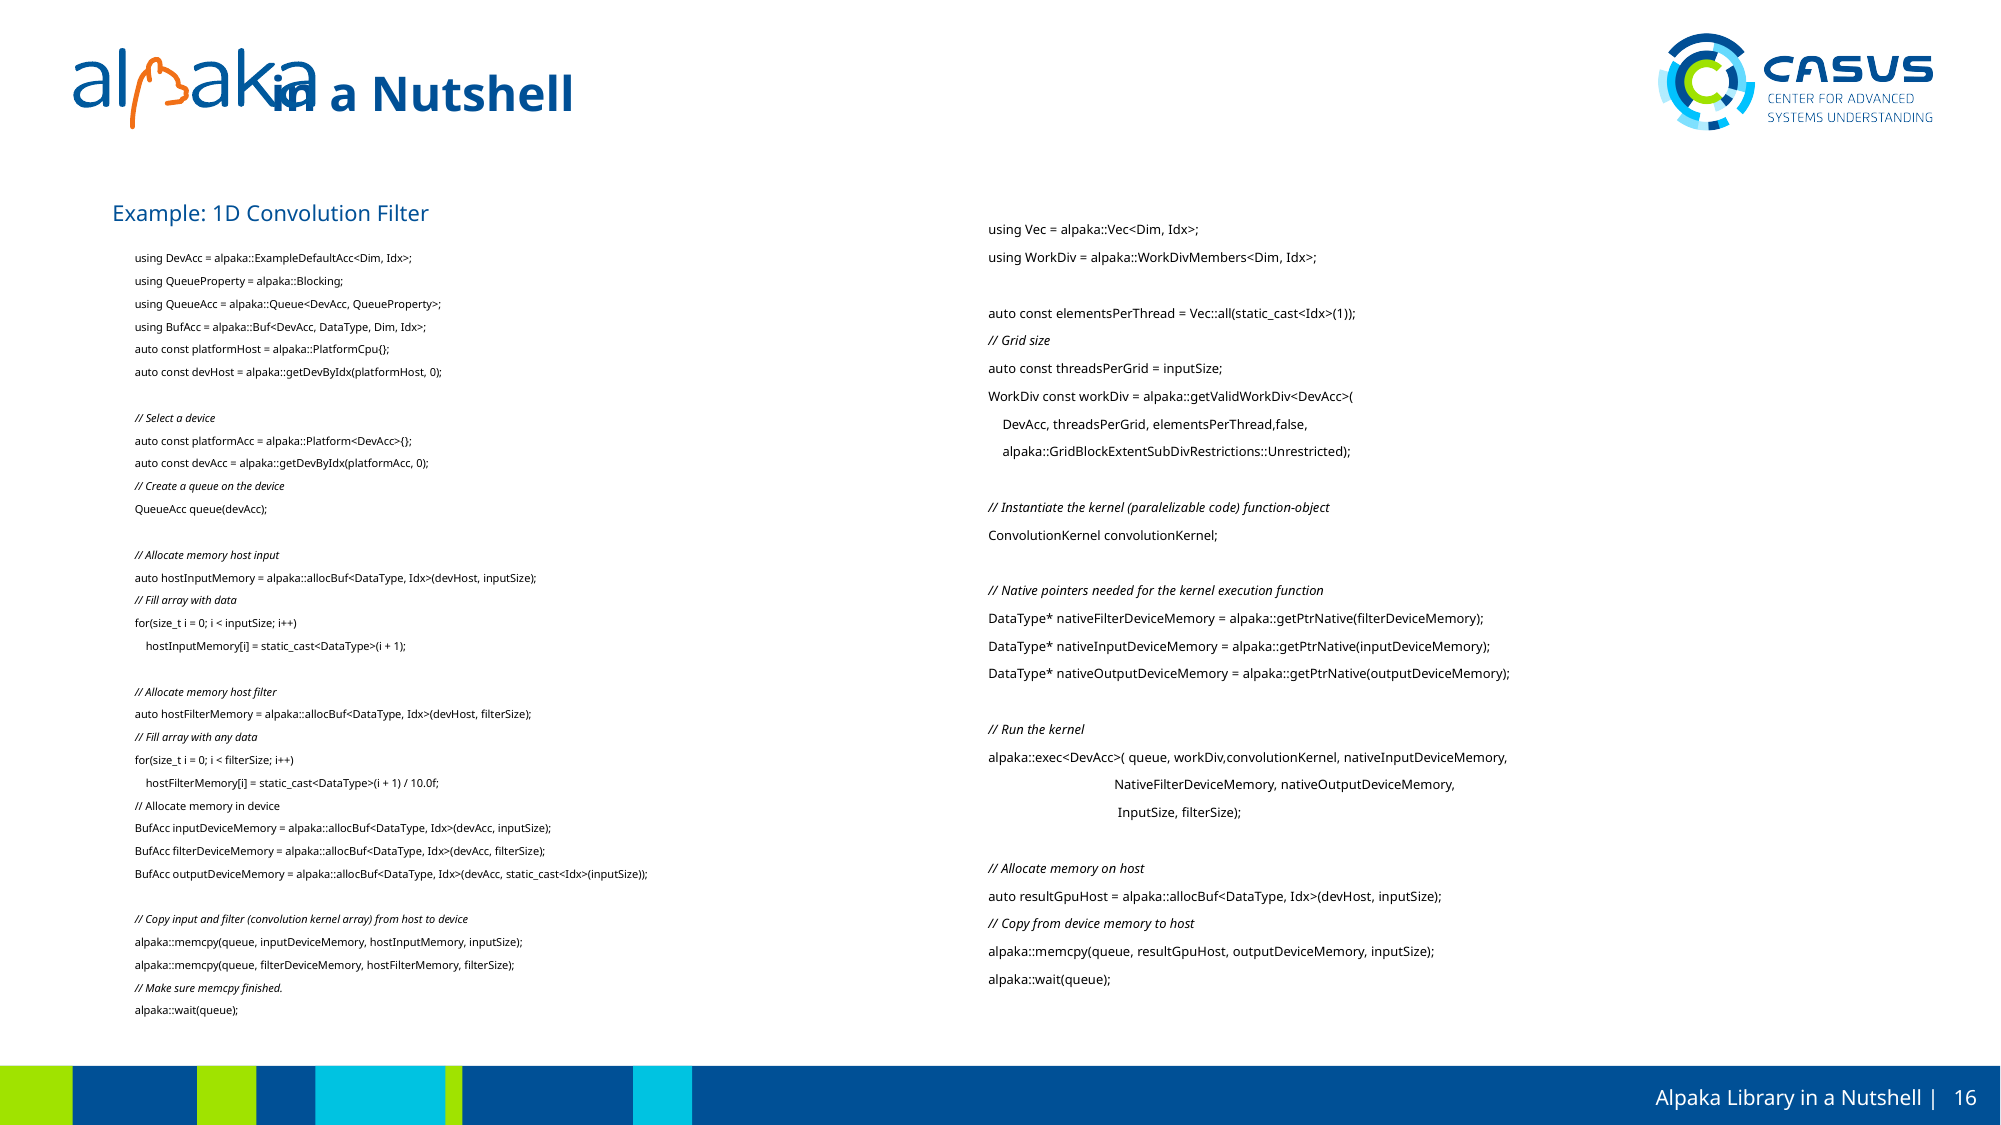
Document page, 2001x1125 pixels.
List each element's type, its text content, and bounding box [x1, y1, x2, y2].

picture [1658, 33, 1933, 131]
list Example: 1D Convolution Filter using DevAcc = alpaka::ExampleDefaultAcc<Dim, Idx>; using QueueProperty = alpaka::Blocking; using QueueAcc = alpaka::Queue<DevAcc, QueueProperty>; using BufAcc = alpaka::Buf<DevAcc, DataType, Dim, Idx>; auto const platformHost = alpaka::PlatformCpu{}; auto const devHost = alpaka::getDevByIdx(platformHost, 0); // Select a device auto const platformAcc = alpaka::Platform<DevAcc>{}; auto const devAcc = alpaka::getDevByIdx(platformAcc, 0); // Create a queue on the device QueueAcc queue(devAcc); // Allocate memory host input auto hostInputMemory = alpaka::allocBuf<DataType, Idx>(devHost, inputSize); // Fill array with data for(size_t i = 0; i < inputSize; i++) hostInputMemory[i] = static_cast<DataType>(i + 1); // Allocate memory host filter auto hostFilterMemory = alpaka::allocBuf<DataType, Idx>(devHost, filterSize); // Fill array with any data for(size_t i = 0; i < filterSize; i++) hostFilterMemory[i] = static_cast<DataType>(i + 1) / 10.0f; // Allocate memory in device BufAcc inputDeviceMemory = alpaka::allocBuf<DataType, Idx>(devAcc, inputSize); BufAcc filterDeviceMemory = alpaka::allocBuf<DataType, Idx>(devAcc, filterSize); BufAcc outputDeviceMemory = alpaka::allocBuf<DataType, Idx>(devAcc, static_cast<Idx>(inputSize)); // Copy input and filter (convolution kernel array) from host to device alpaka::memcpy(queue, inputDeviceMemory, hostInputMemory, inputSize); alpaka::memcpy(queue, filterDeviceMemory, hostFilterMemory, filterSize); // Make sure memcpy finished. alpaka::wait(queue); [112, 165, 951, 1028]
list using Vec = alpaka::Vec<Dim, Idx>; using WorkDiv = alpaka::WorkDivMembers<Dim, Idx>; auto const elementsPerThread = Vec::all(static_cast<Idx>(1)); // Grid size auto const threadsPerGrid = inputSize; WorkDiv const workDiv = alpaka::getValidWorkDiv<DevAcc>( DevAcc, threadsPerGrid, elementsPerThread,false, alpaka::GridBlockExtentSubDivRestrictions::Unrestricted); // Instantiate the kernel (paralelizable code) function-object ConvolutionKernel convolutionKernel; // Native pointers needed for the kernel execution function DataType* nativeFilterDeviceMemory = alpaka::getPtrNative(filterDeviceMemory); DataType* nativeInputDeviceMemory = alpaka::getPtrNative(inputDeviceMemory); DataType* nativeOutputDeviceMemory = alpaka::getPtrNative(outputDeviceMemory); // Run the kernel alpaka::exec<DevAcc>( queue, workDiv,convolutionKernel, nativeInputDeviceMemory, NativeFilterDeviceMemory, nativeOutputDeviceMemory, InputSize, filterSize); // Allocate memory on host auto resultGpuHost = alpaka::allocBuf<DataType, Idx>(devHost, inputSize); // Copy from device memory to host alpaka::memcpy(queue, resultGpuHost, outputDeviceMemory, inputSize); alpaka::wait(queue); [974, 147, 1766, 999]
picture [72, 47, 317, 130]
title in a Nutshell [317, 59, 709, 127]
